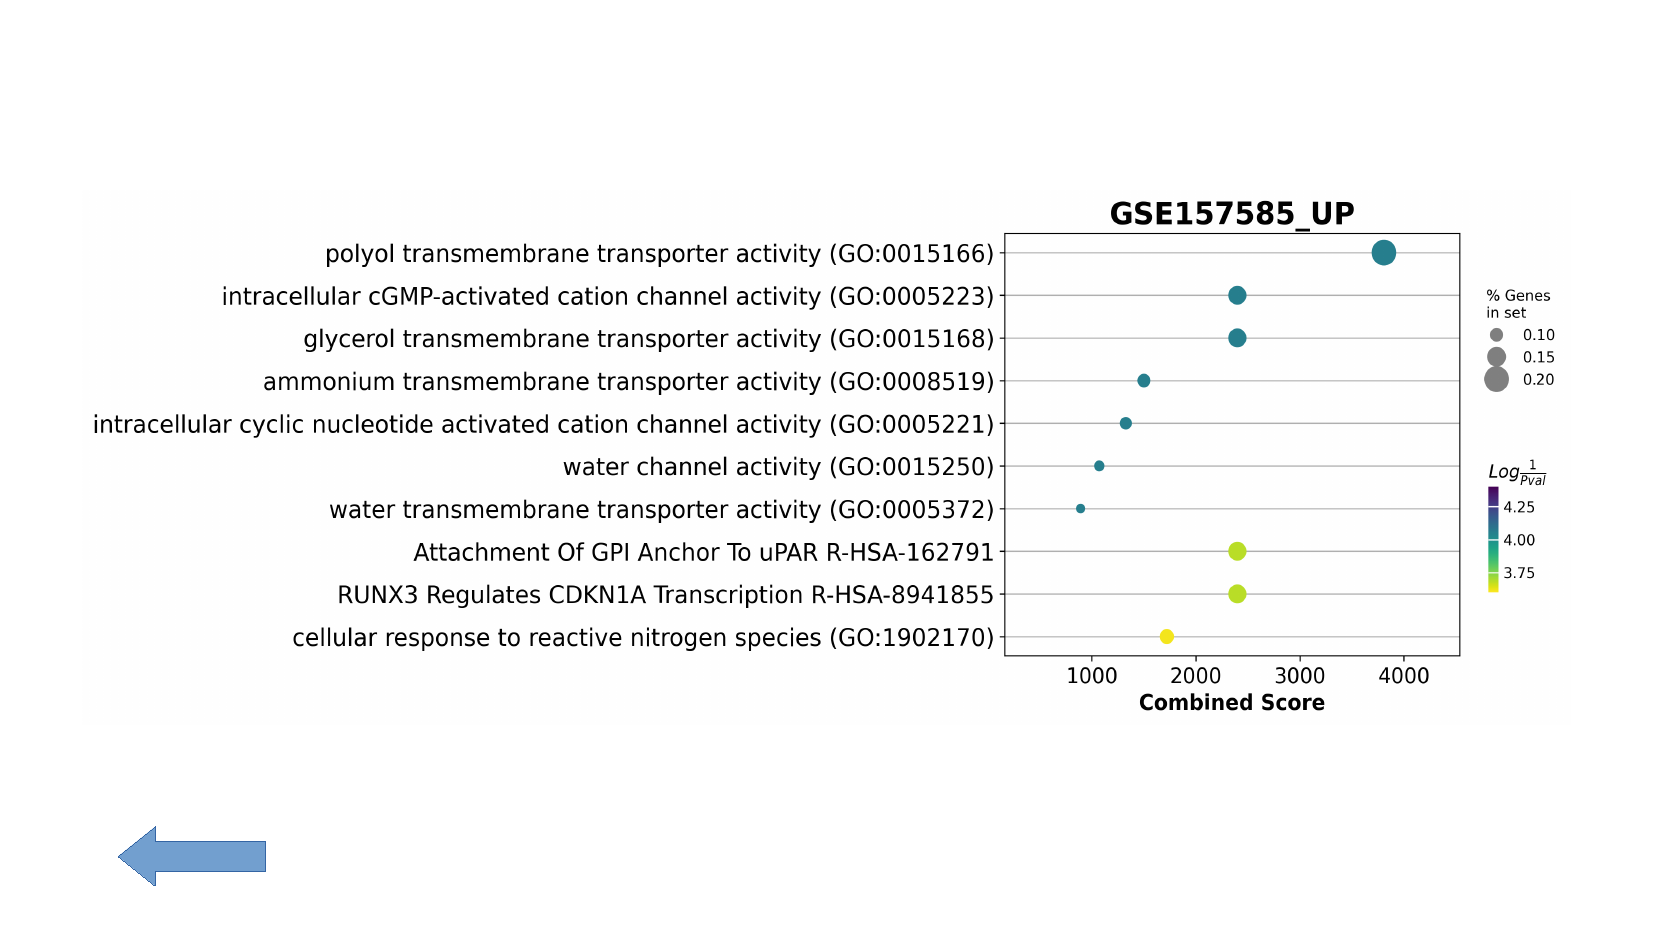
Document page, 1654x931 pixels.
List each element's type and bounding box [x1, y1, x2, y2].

picture [82, 190, 1571, 725]
text_box [118, 826, 266, 886]
